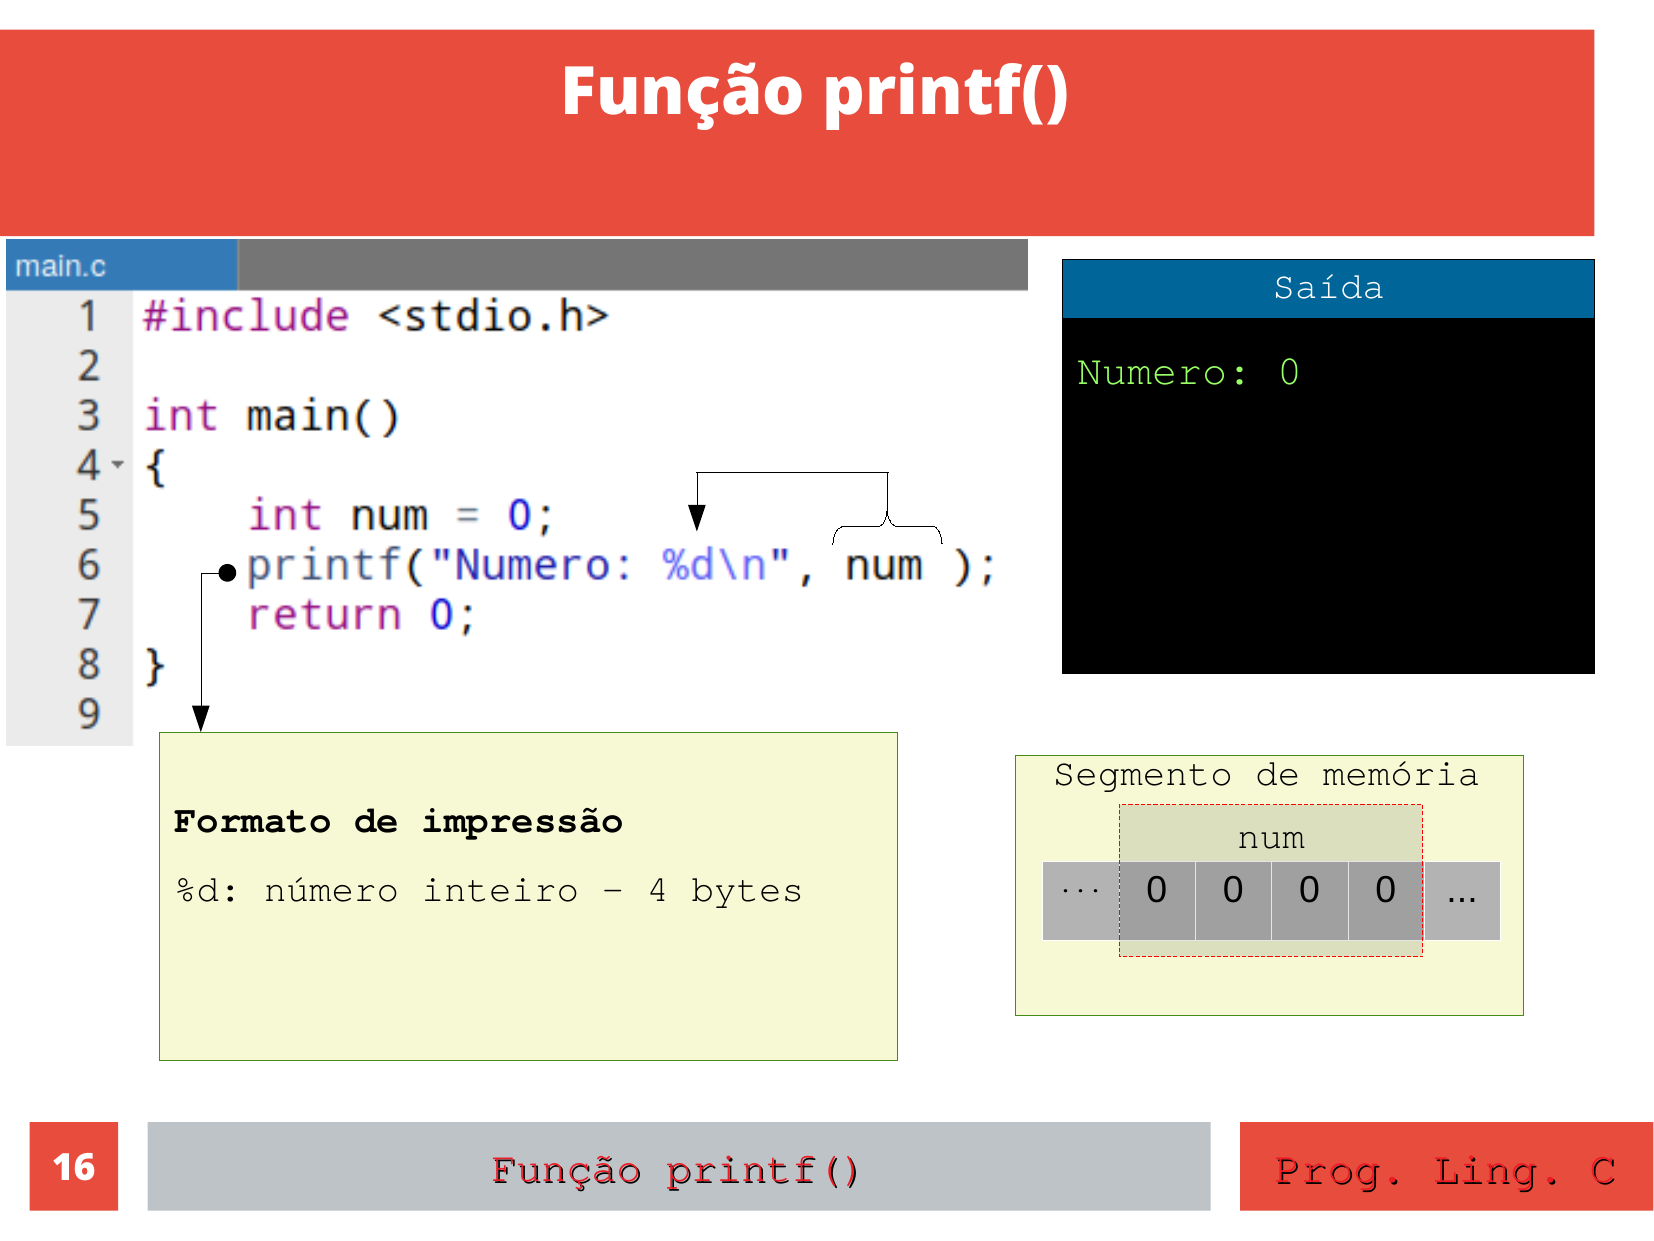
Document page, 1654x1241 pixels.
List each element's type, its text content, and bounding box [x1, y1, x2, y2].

text_box Prog. Ling. C [1233, 1133, 1654, 1202]
text_box Função printf() [197, 1133, 1162, 1199]
title Função printf() [283, 42, 1347, 225]
table_header ... [1425, 862, 1500, 940]
table_header ... [1043, 862, 1119, 940]
text_box Formato de impressão %d: número inteiro – 4 bytes [159, 732, 898, 1061]
text_box Numero: 0 [1062, 318, 1595, 674]
text_box num [1119, 804, 1423, 957]
picture [6, 239, 1028, 746]
text_box Saída [1062, 259, 1595, 318]
text_box Segmento de memória [1015, 755, 1524, 1016]
